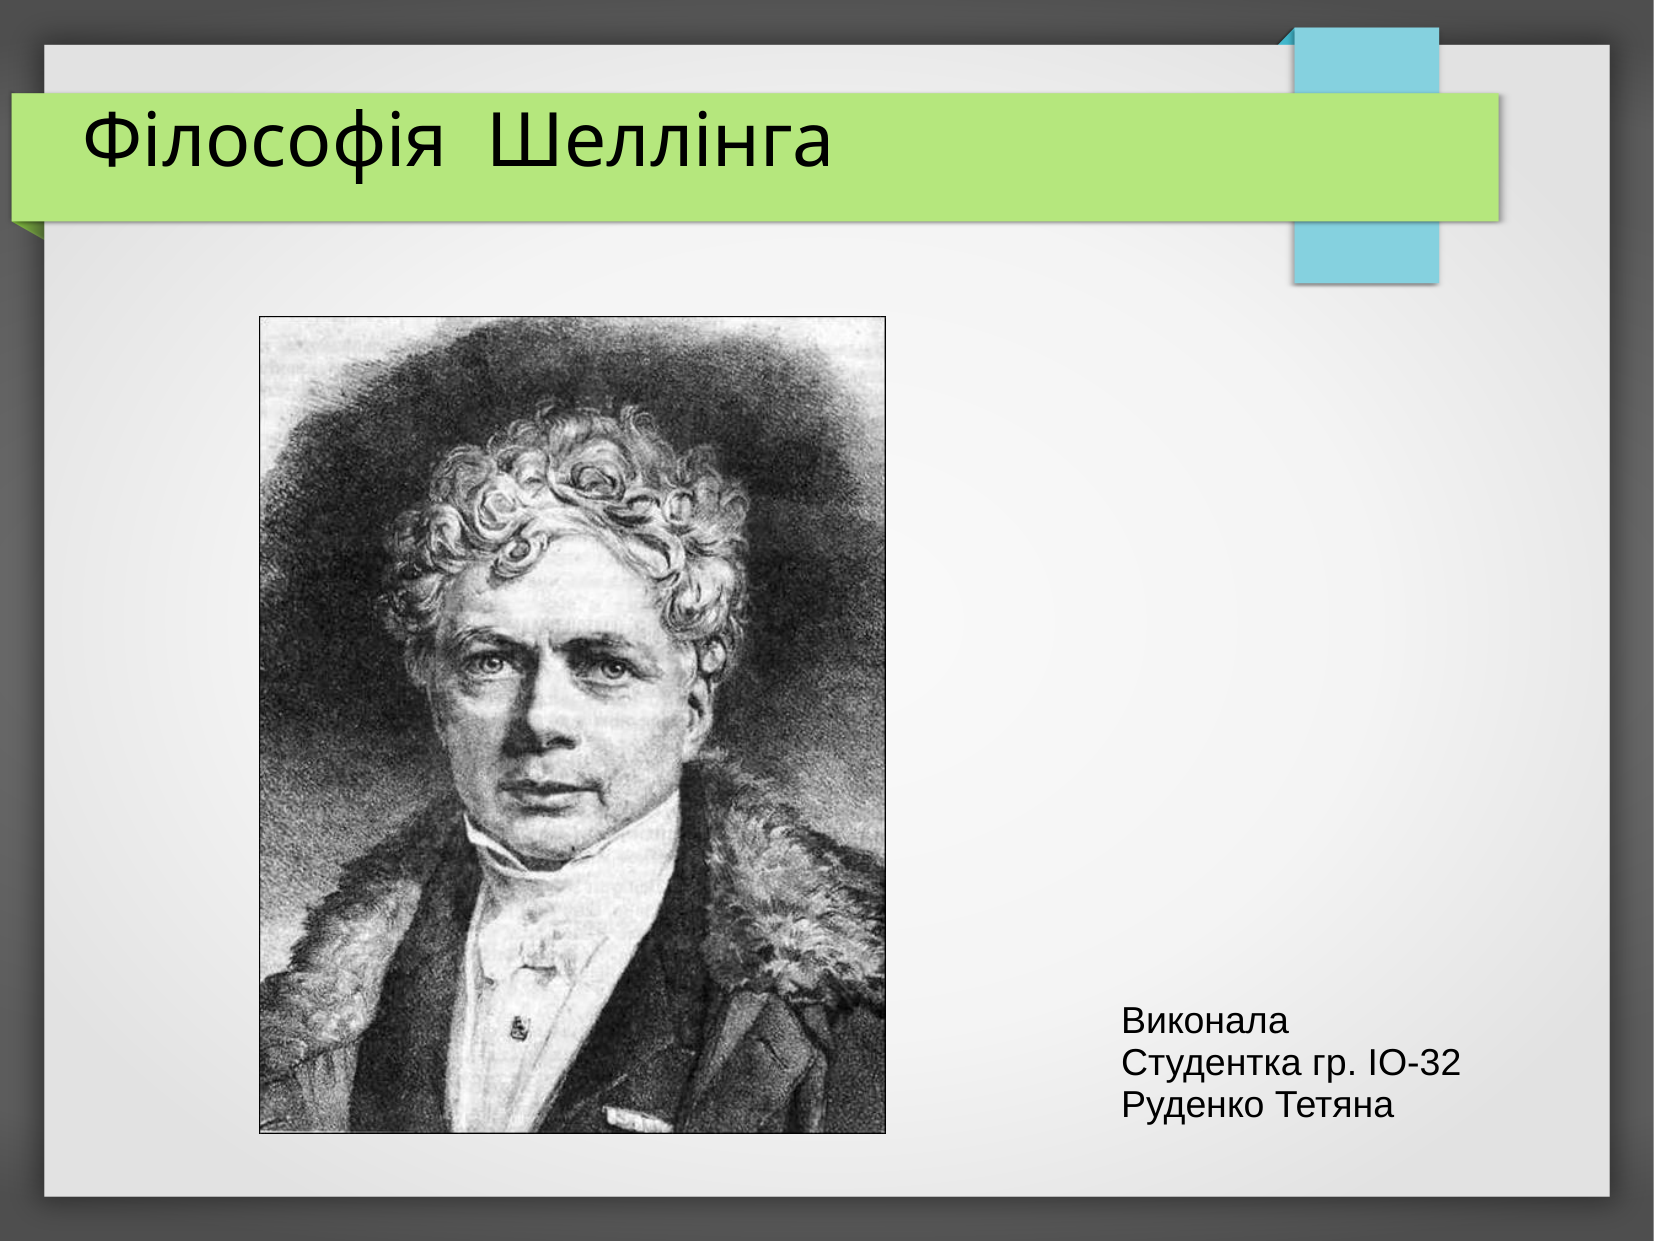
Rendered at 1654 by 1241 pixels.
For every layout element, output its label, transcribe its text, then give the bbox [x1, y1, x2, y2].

title Філософія Шеллінга [82, 47, 1412, 229]
picture [0, 0, 1654, 1241]
text_box Виконала Студентка гр. ІО-32 Руденко Тетяна [1106, 992, 1477, 1133]
